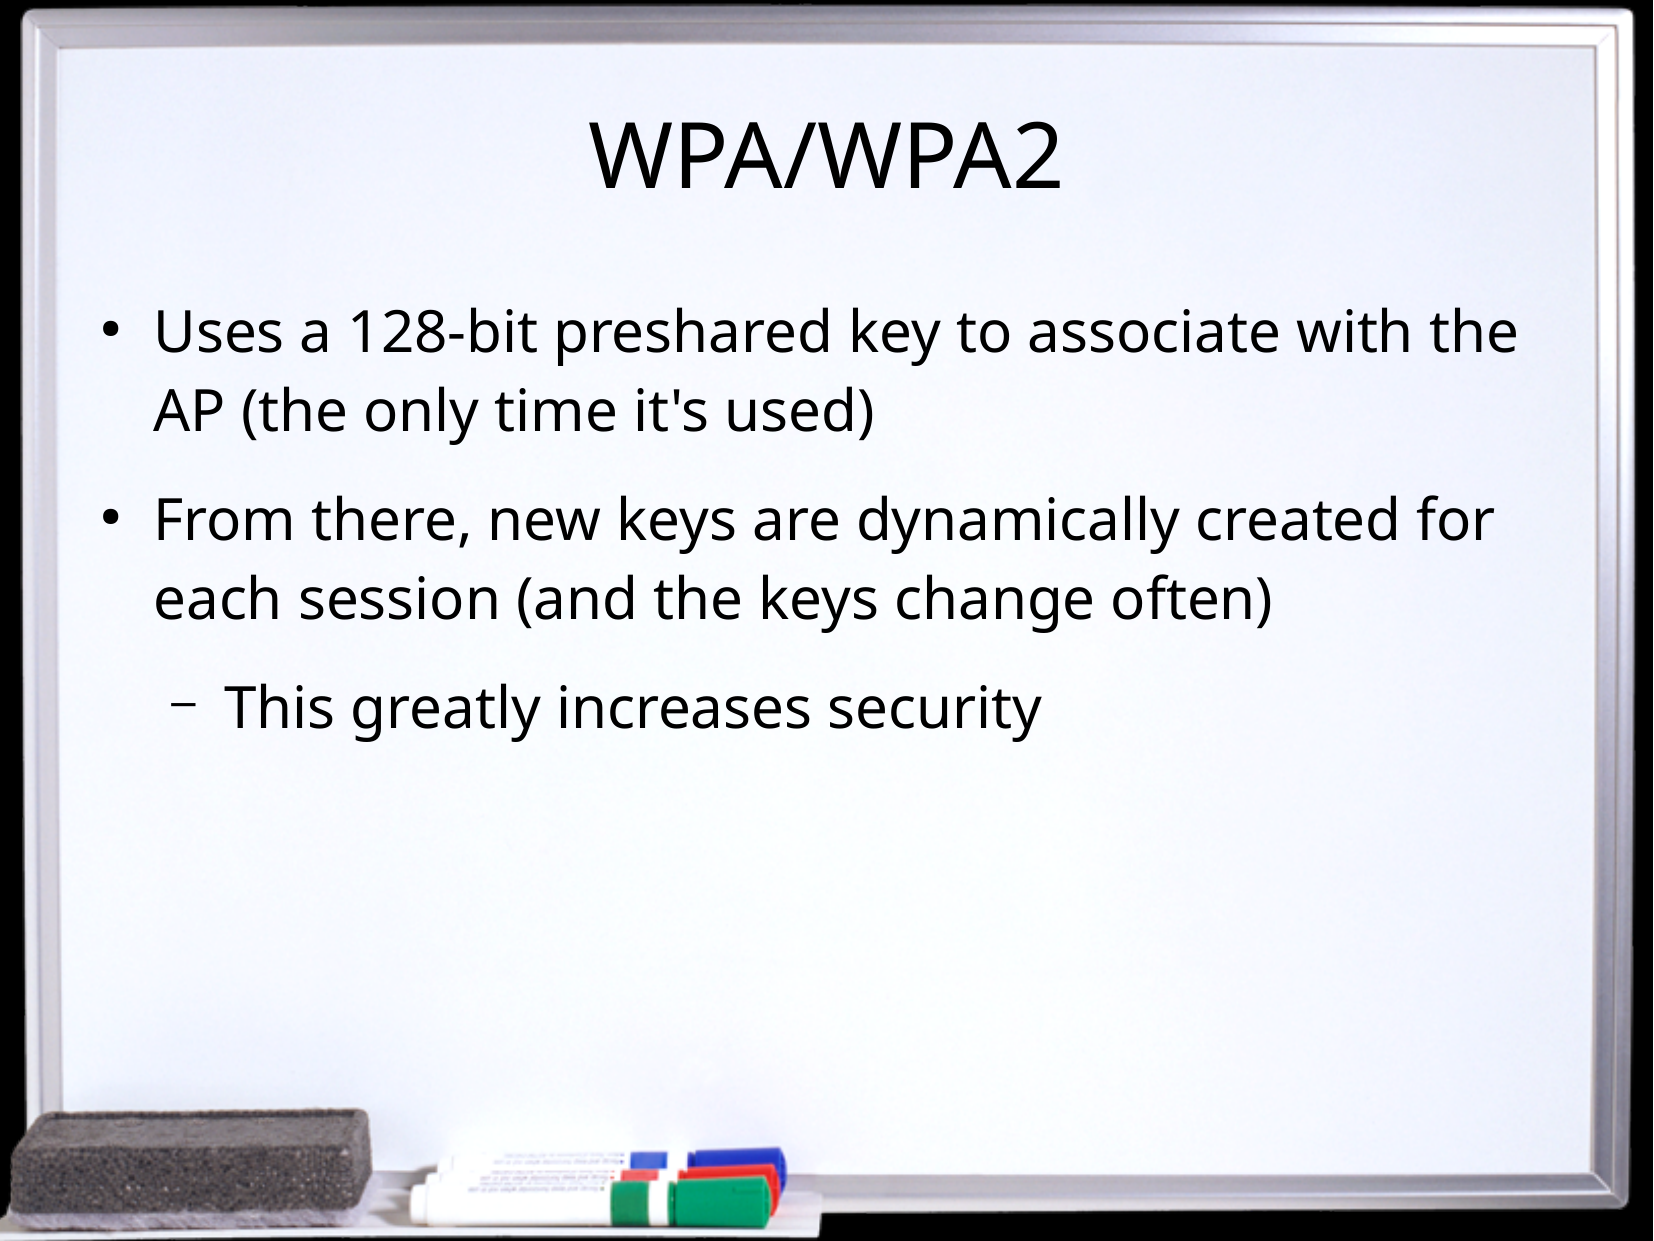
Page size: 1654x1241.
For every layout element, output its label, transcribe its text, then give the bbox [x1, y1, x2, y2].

title WPA/WPA2 [82, 49, 1571, 257]
picture [0, 0, 1654, 1241]
list Uses a 128-bit preshared key to associate with the AP (the only time it's used) From there, new keys are dynamically created for each session (and the keys change often) This greatly increases security [82, 290, 1571, 1109]
